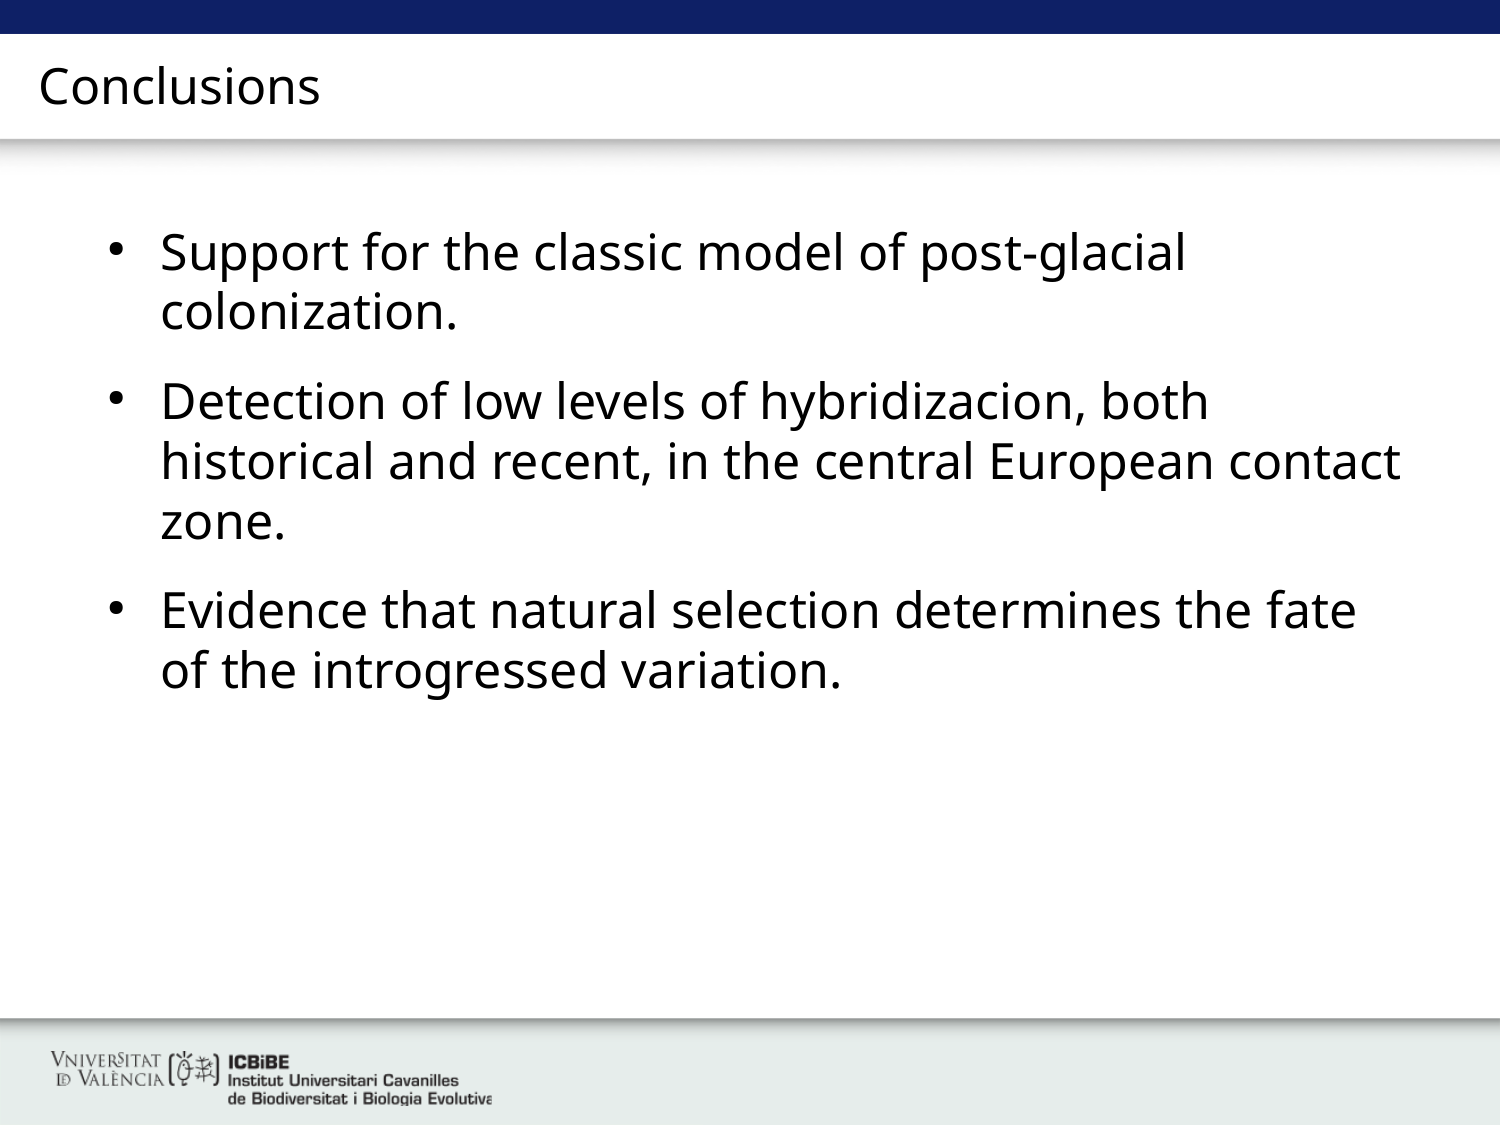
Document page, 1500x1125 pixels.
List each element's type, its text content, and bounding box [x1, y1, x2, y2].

picture [0, 1018, 1500, 1125]
list Support for the classic model of post-glacial colonization. Detection of low levels of hybridizacion, both historical and recent, in the central European contact zone. Evidence that natural selection determines the fate of the introgressed variation. [75, 212, 1426, 955]
picture [0, 0, 1500, 214]
list Conclusions [23, 47, 1465, 110]
